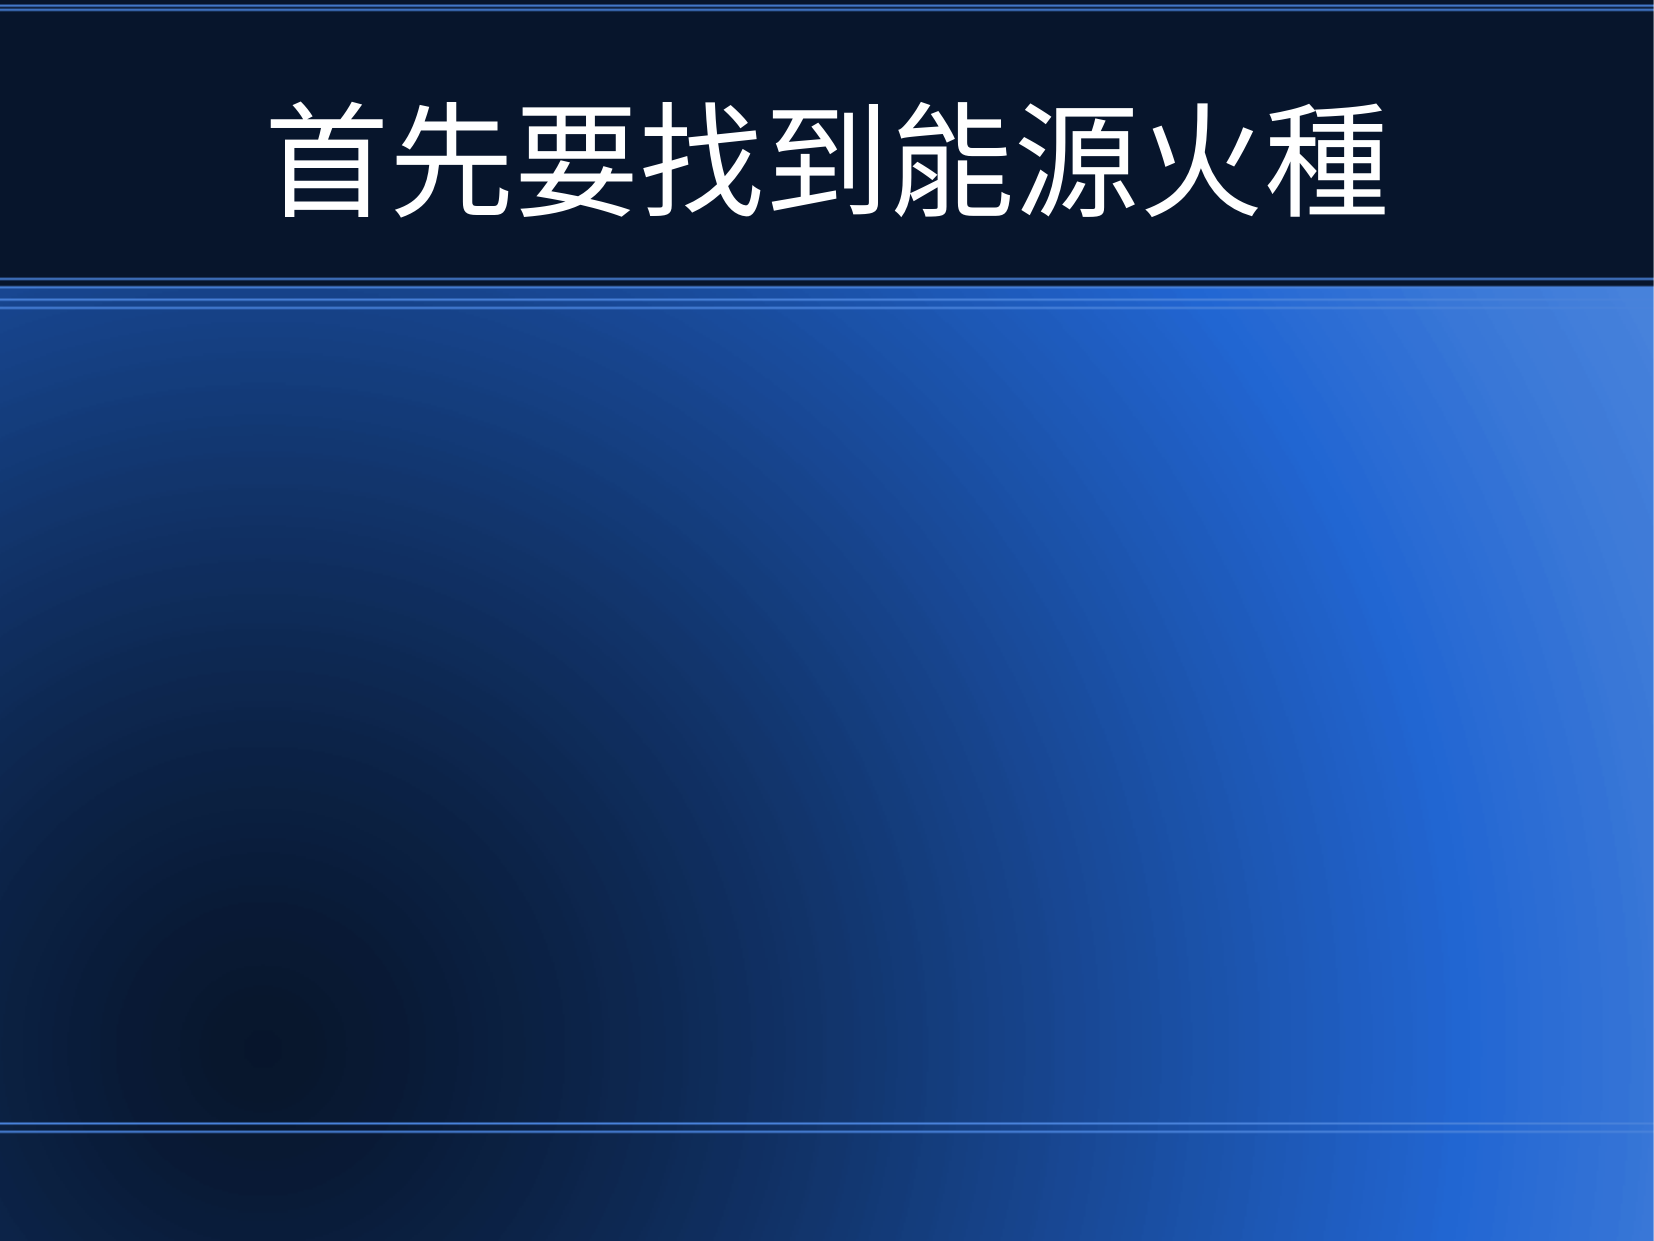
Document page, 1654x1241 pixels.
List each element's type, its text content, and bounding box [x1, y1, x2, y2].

title 首先要找到能源火種 [82, 49, 1571, 257]
picture [0, 0, 1654, 1241]
